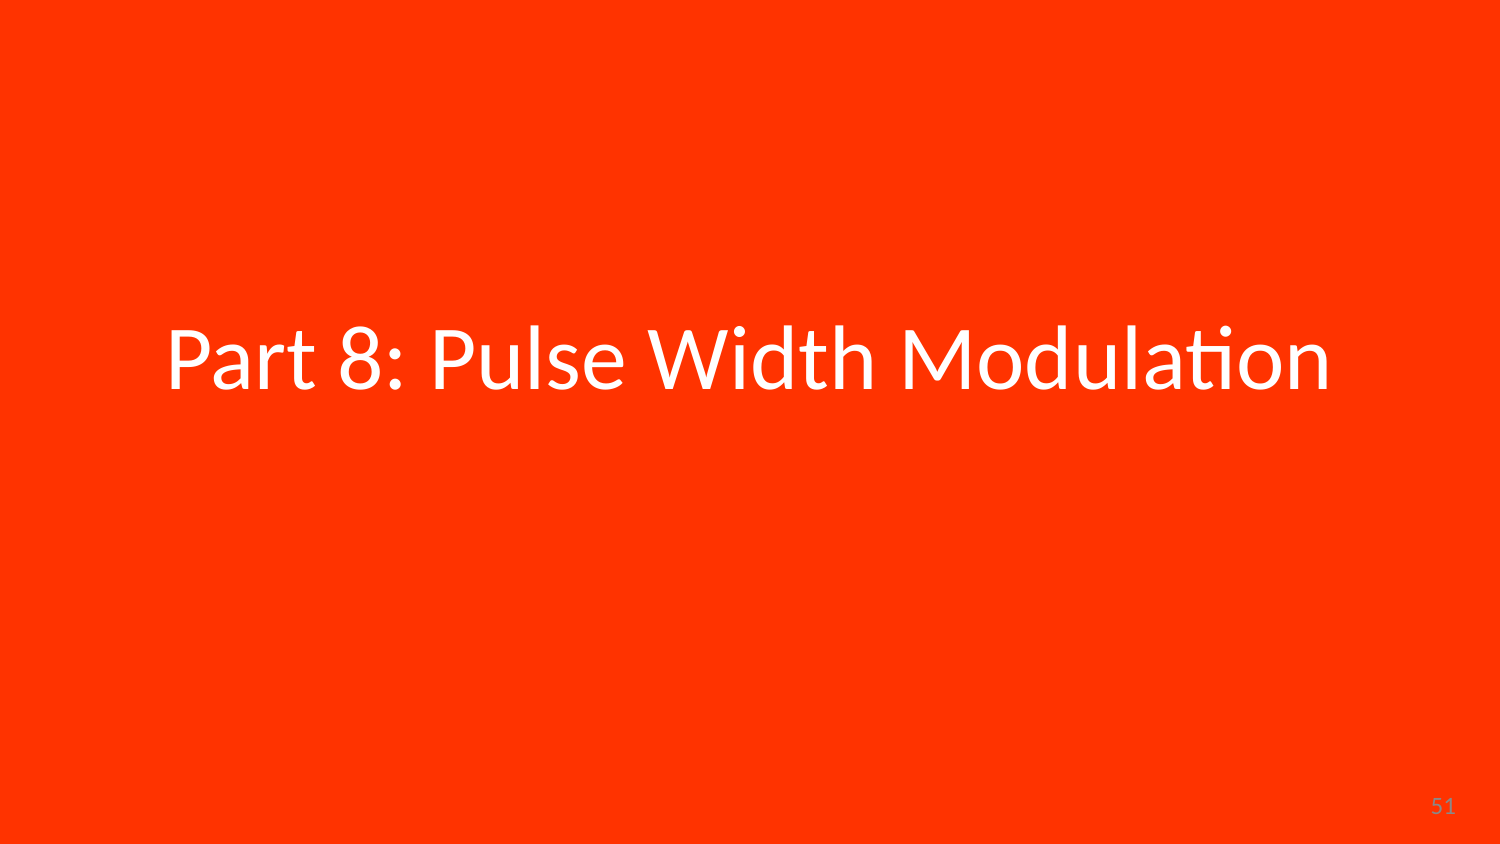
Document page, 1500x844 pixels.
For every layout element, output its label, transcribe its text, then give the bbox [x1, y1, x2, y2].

title Part 8: Pulse Width Modulation [112, 262, 1388, 443]
text_box 51 [1415, 782, 1500, 828]
